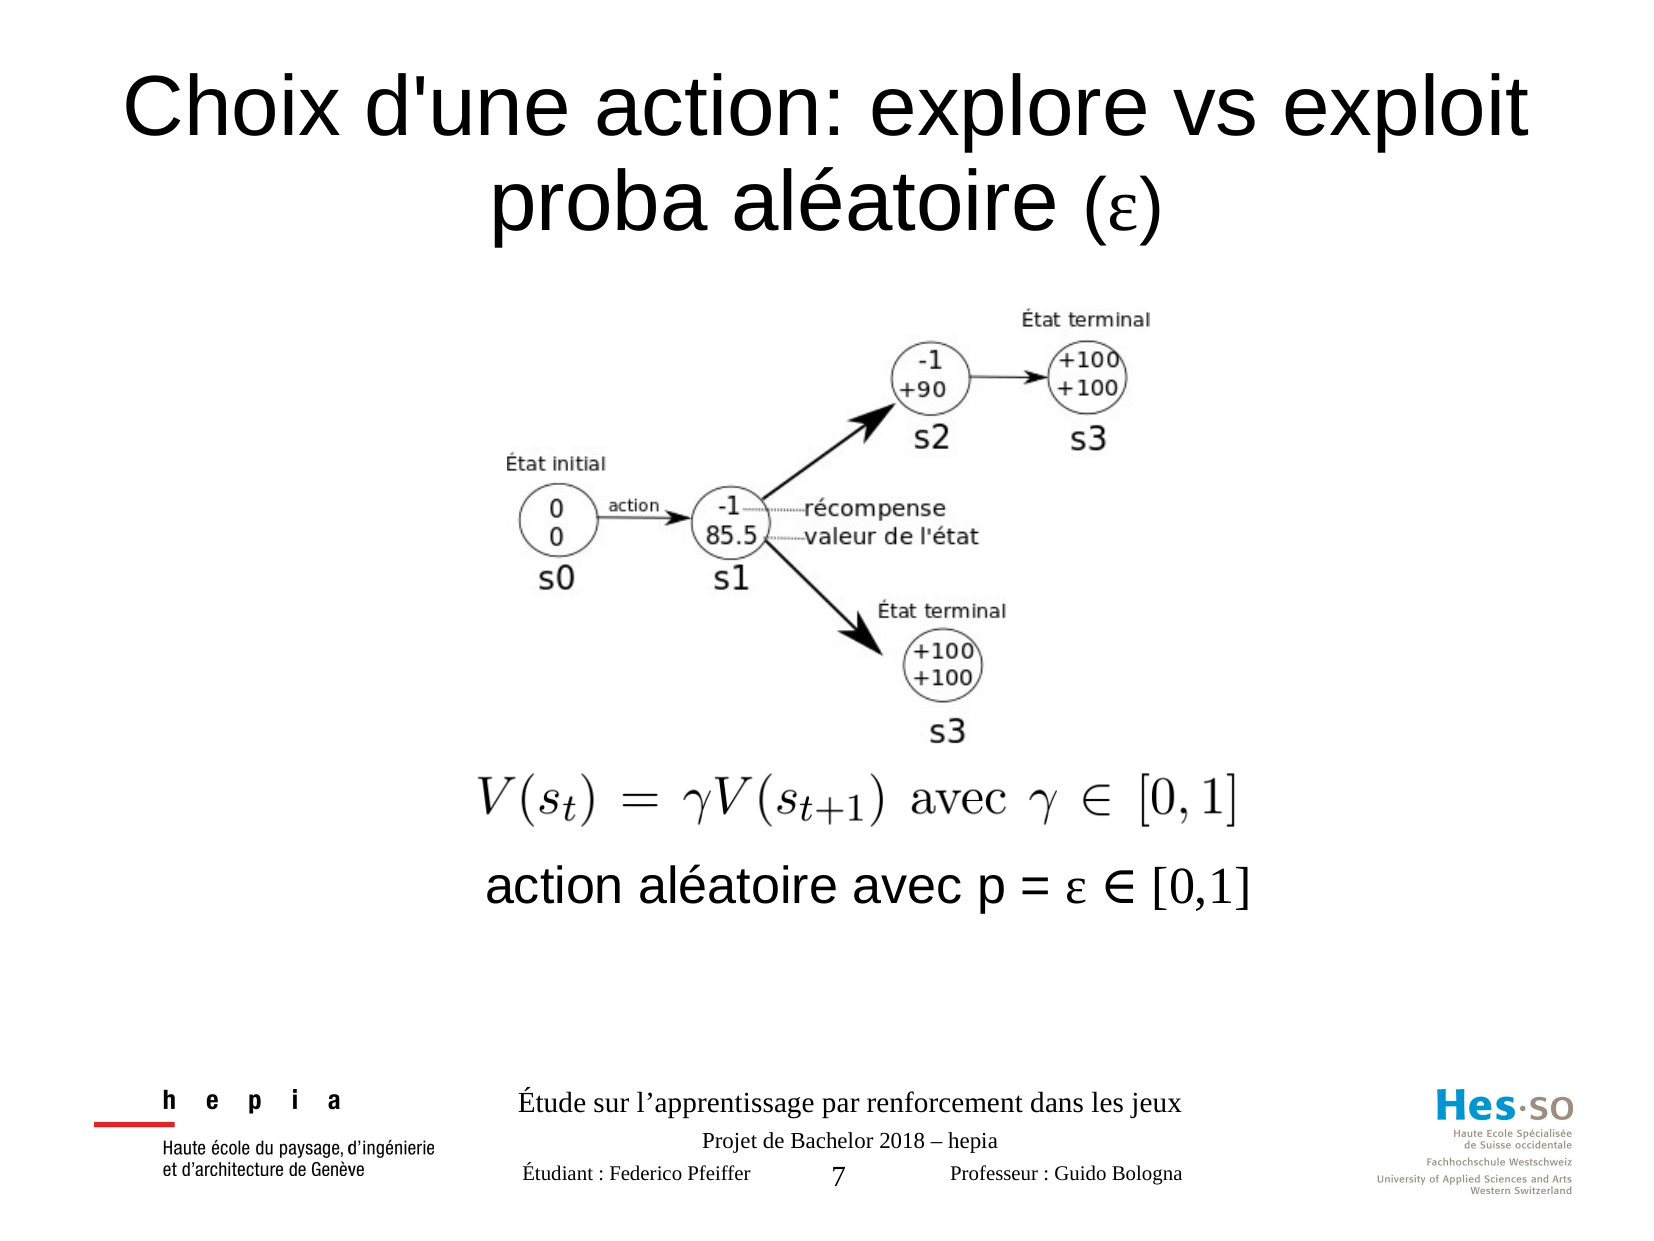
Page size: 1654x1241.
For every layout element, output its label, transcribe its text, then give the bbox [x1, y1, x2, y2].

picture [94, 1089, 434, 1176]
title Choix d'une action: explore vs exploit proba aléatoire (ε) [82, 49, 1571, 257]
picture [1446, 1089, 1456, 1101]
picture [1370, 1089, 1573, 1194]
picture [460, 763, 1241, 839]
title action aléatoire avec p = ε ∈ [0,1] [472, 850, 1264, 922]
picture [507, 308, 1150, 745]
